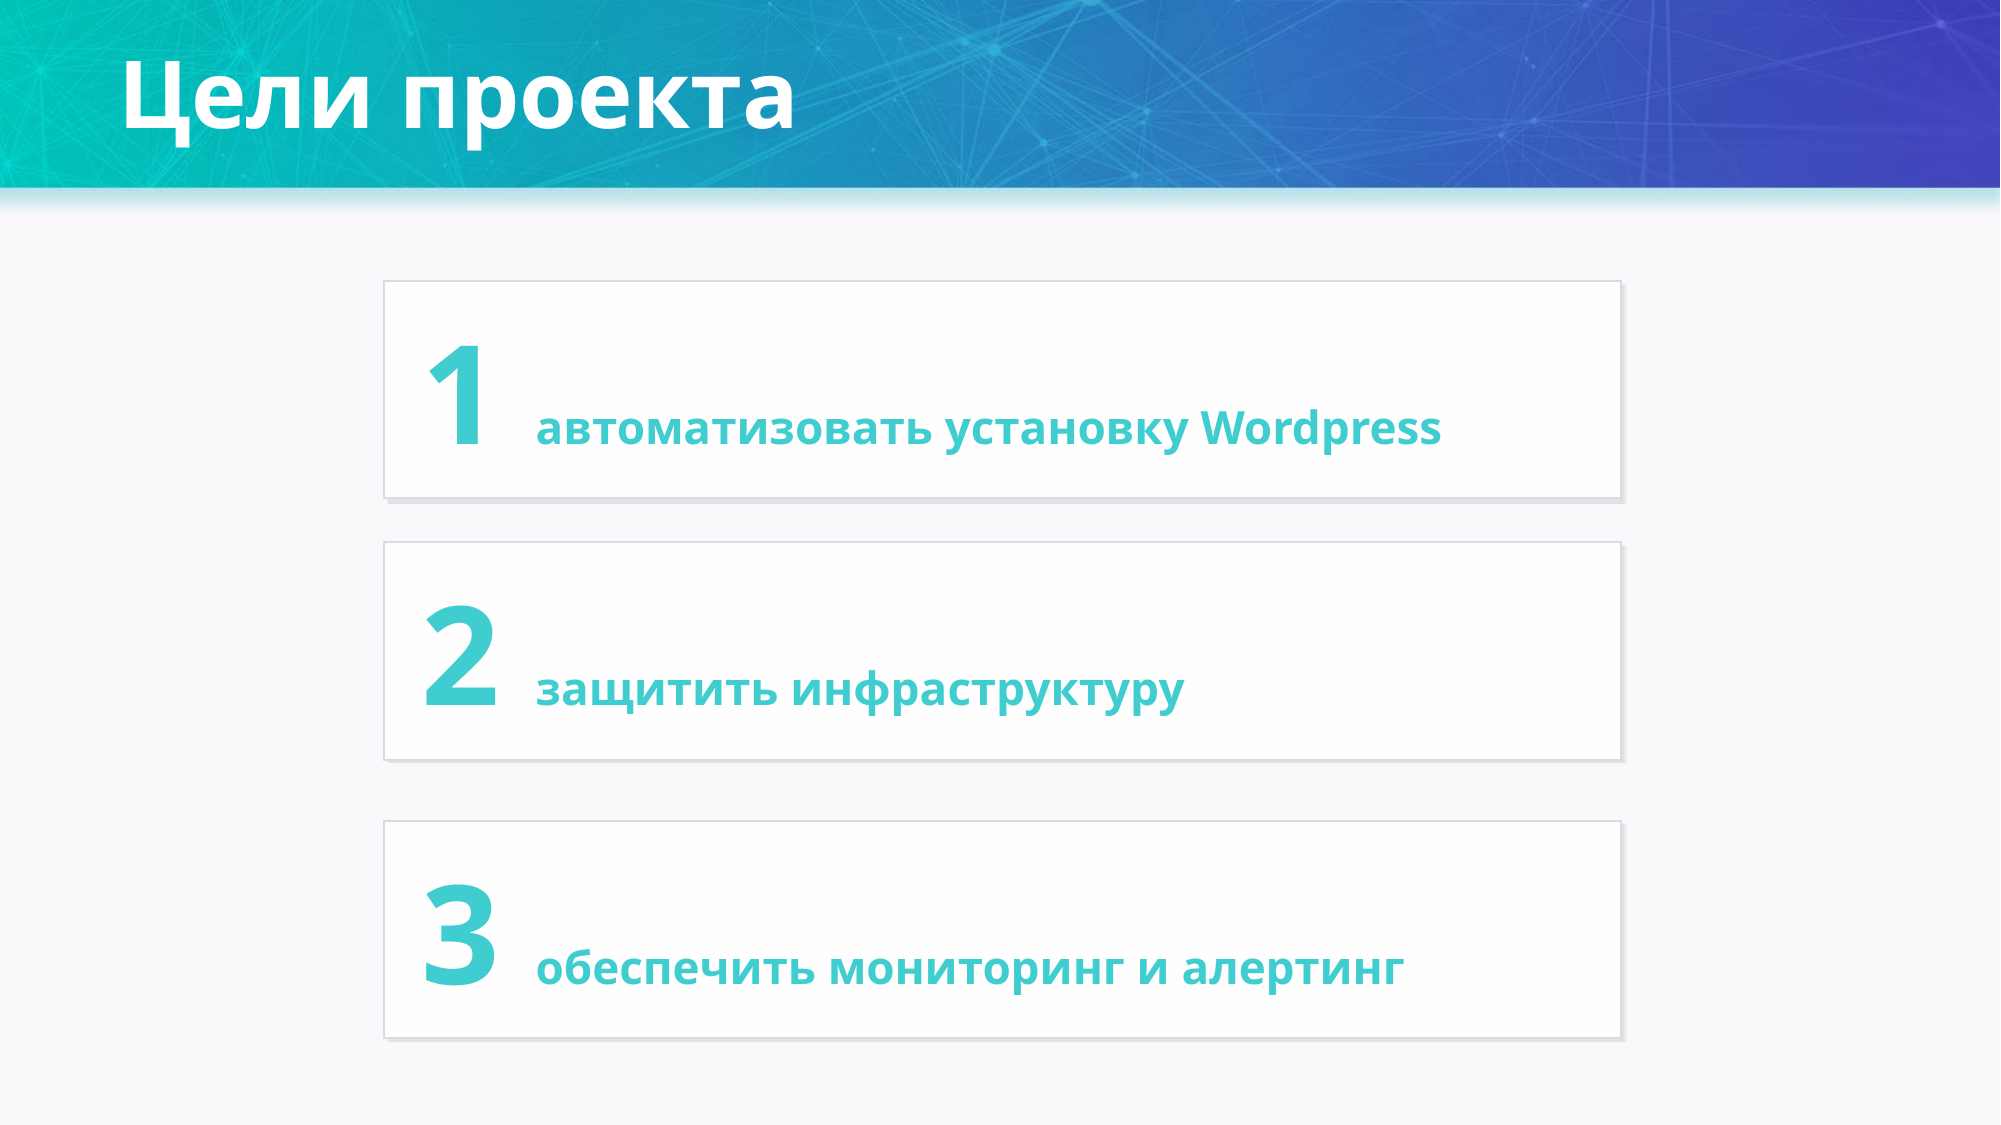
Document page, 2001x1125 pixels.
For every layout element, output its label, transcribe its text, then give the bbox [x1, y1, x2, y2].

text_box 1 автоматизовать установку Wordpress [421, 306, 1591, 473]
text_box 2 защитить инфраструктуру [421, 567, 1606, 735]
text_box [383, 542, 1622, 760]
text_box Цели проекта [118, 57, 1882, 140]
text_box 3 обеспечить мониторинг и алертинг [421, 846, 1606, 1013]
text_box [383, 820, 1622, 1039]
picture [0, 0, 2000, 1125]
text_box [383, 280, 1622, 499]
text_box Цели проекта [481, 87, 501, 118]
